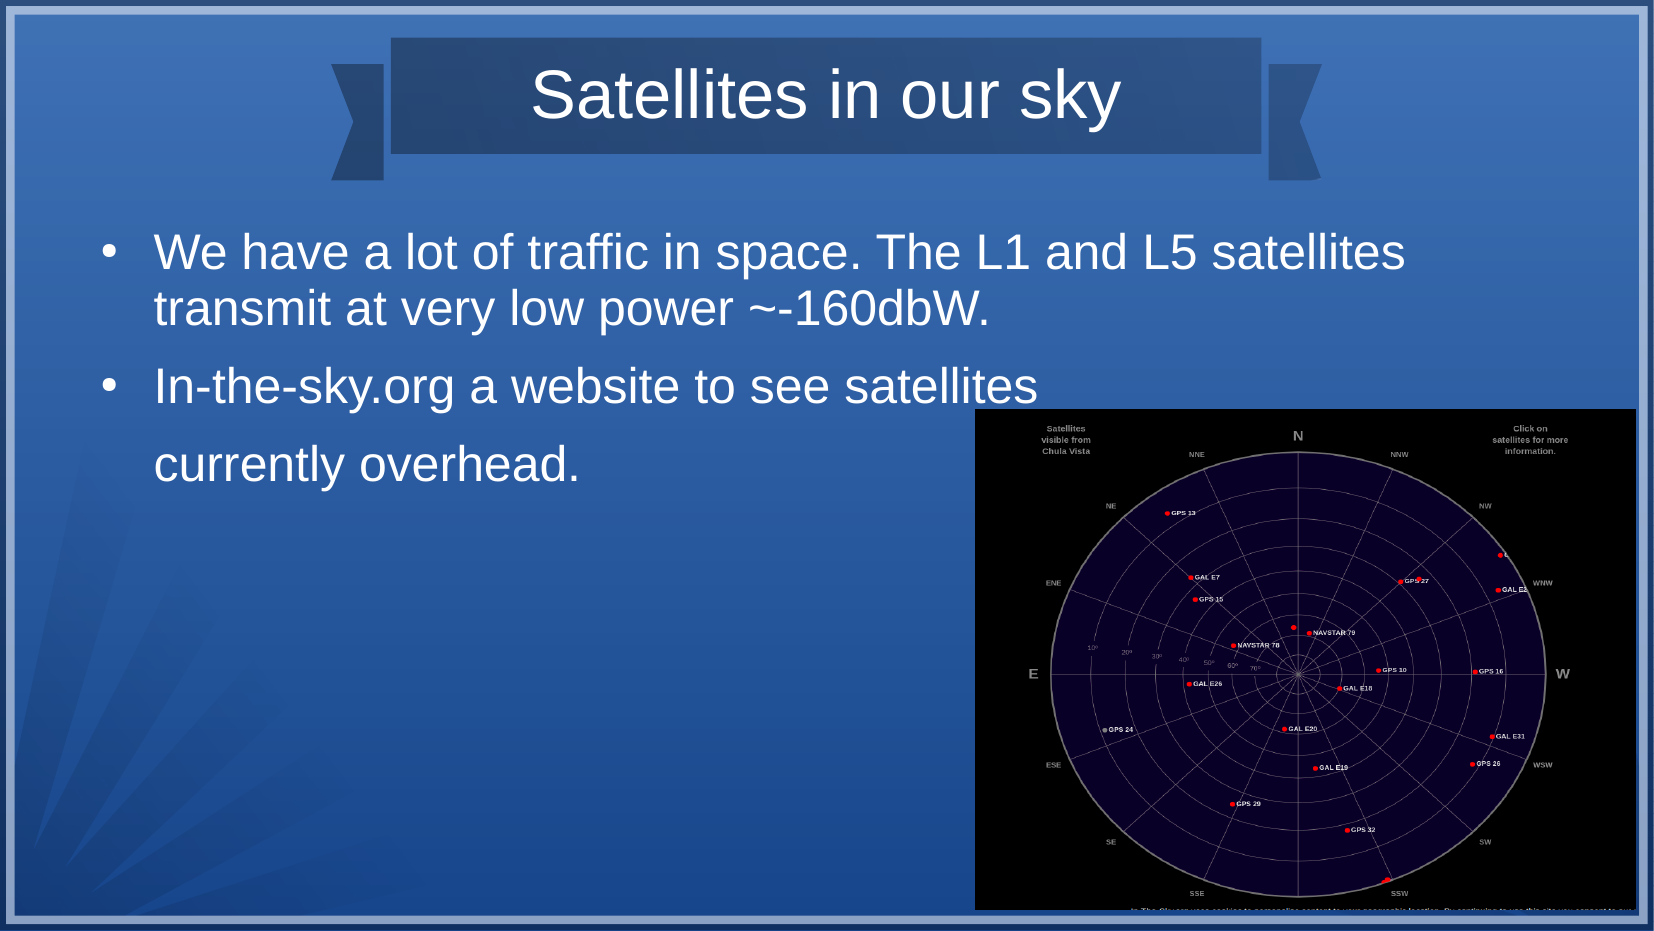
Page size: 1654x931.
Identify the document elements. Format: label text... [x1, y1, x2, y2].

list We have a lot of traffic in space. The L1 and L5 satellites transmit at very low power ~-160dbW. In-the-sky.org a website to see satellites currently overhead. [82, 224, 1571, 848]
picture [975, 409, 1636, 910]
title Satellites in our sky [389, 35, 1264, 154]
